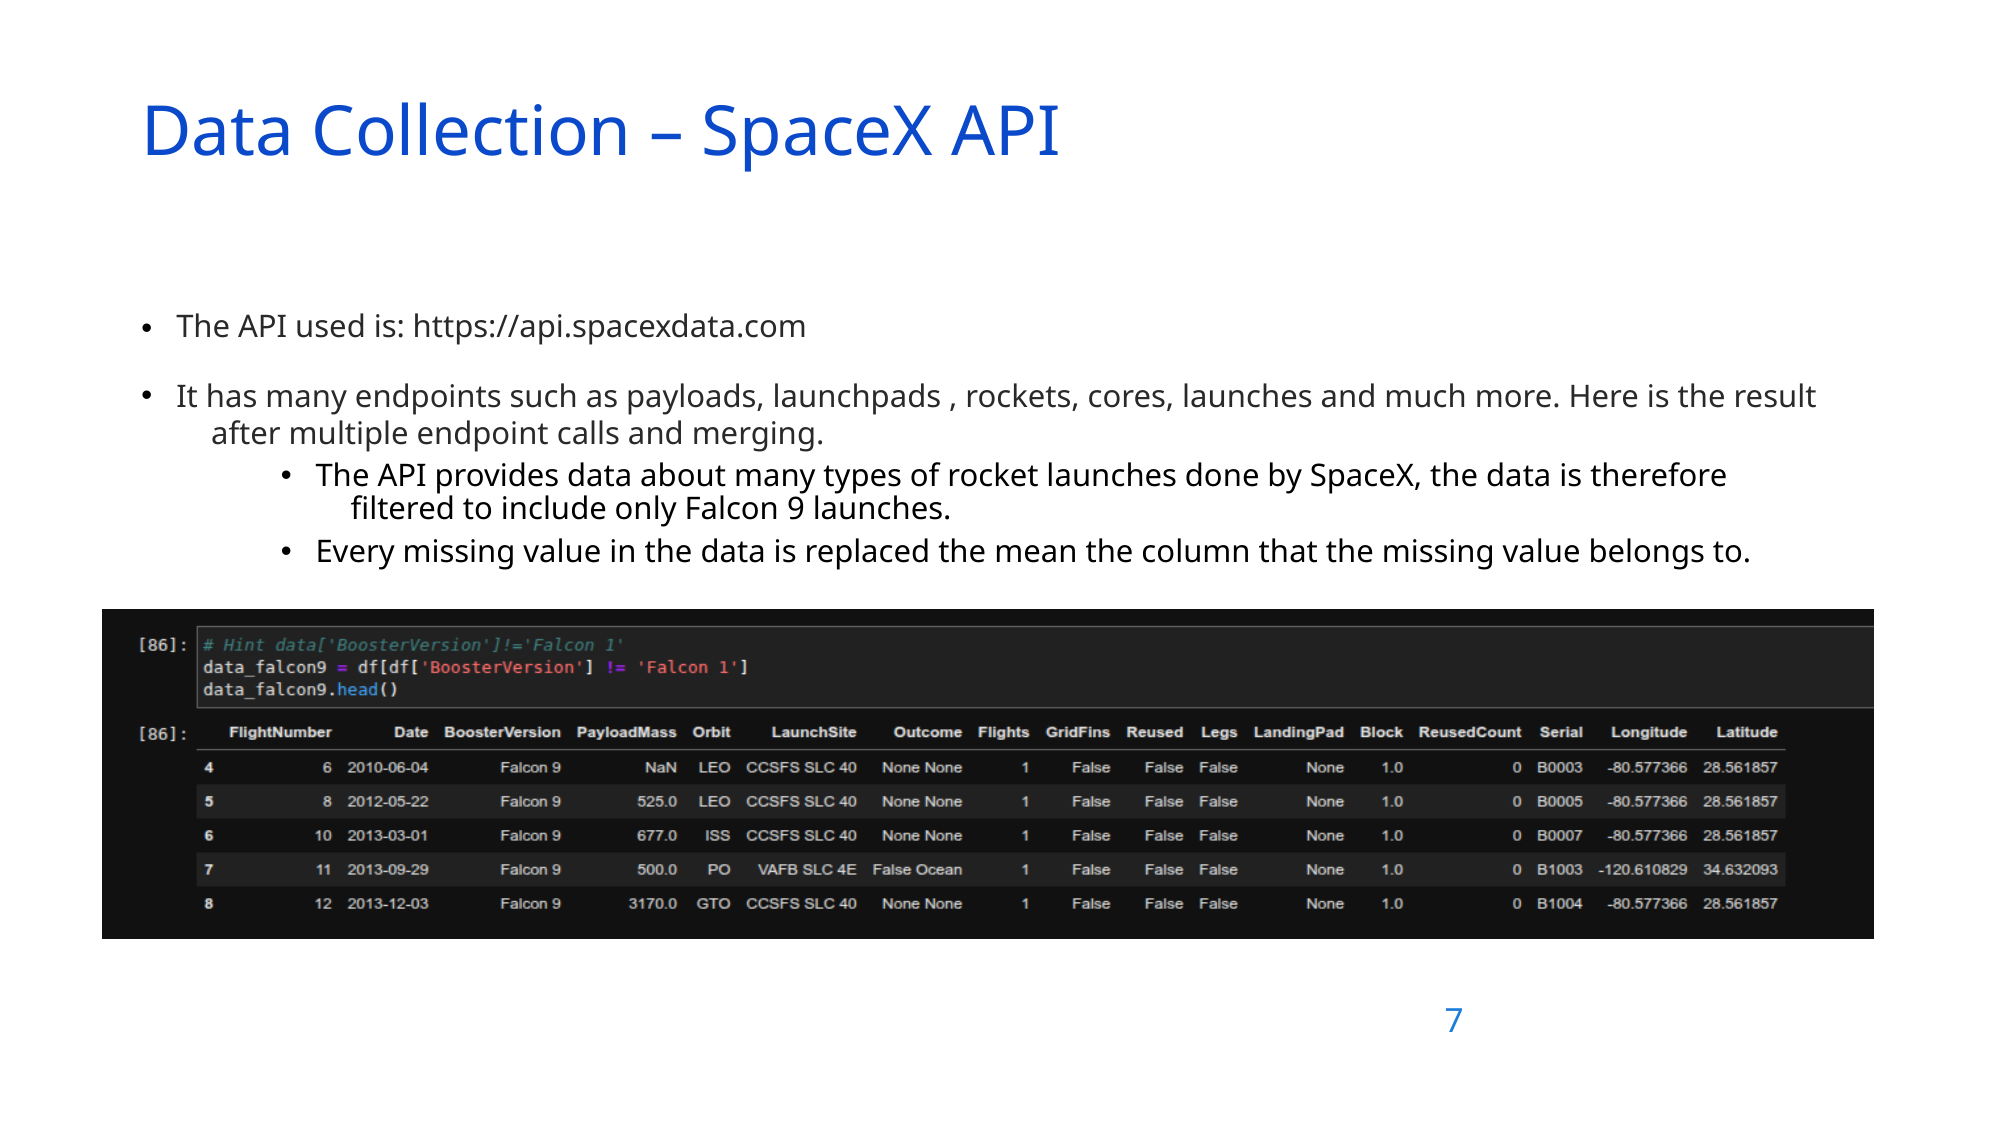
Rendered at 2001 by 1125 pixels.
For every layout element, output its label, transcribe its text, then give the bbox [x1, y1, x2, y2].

text_box Data Collection – SpaceX API [126, 88, 1852, 179]
list The API used is: https://api.spacexdata.com It has many endpoints such as payloads, launchpads , rockets, cores, launches and much more. Here is the result after multiple endpoint calls and merging. The API provides data about many types of rocket launches done by SpaceX, the data is therefore filtered to include only Falcon 9 launches. Every missing value in the data is replaced the mean the column that the missing value belongs to. [126, 299, 1852, 581]
slide_number 7 [1429, 988, 1880, 1055]
picture [102, 609, 1874, 939]
